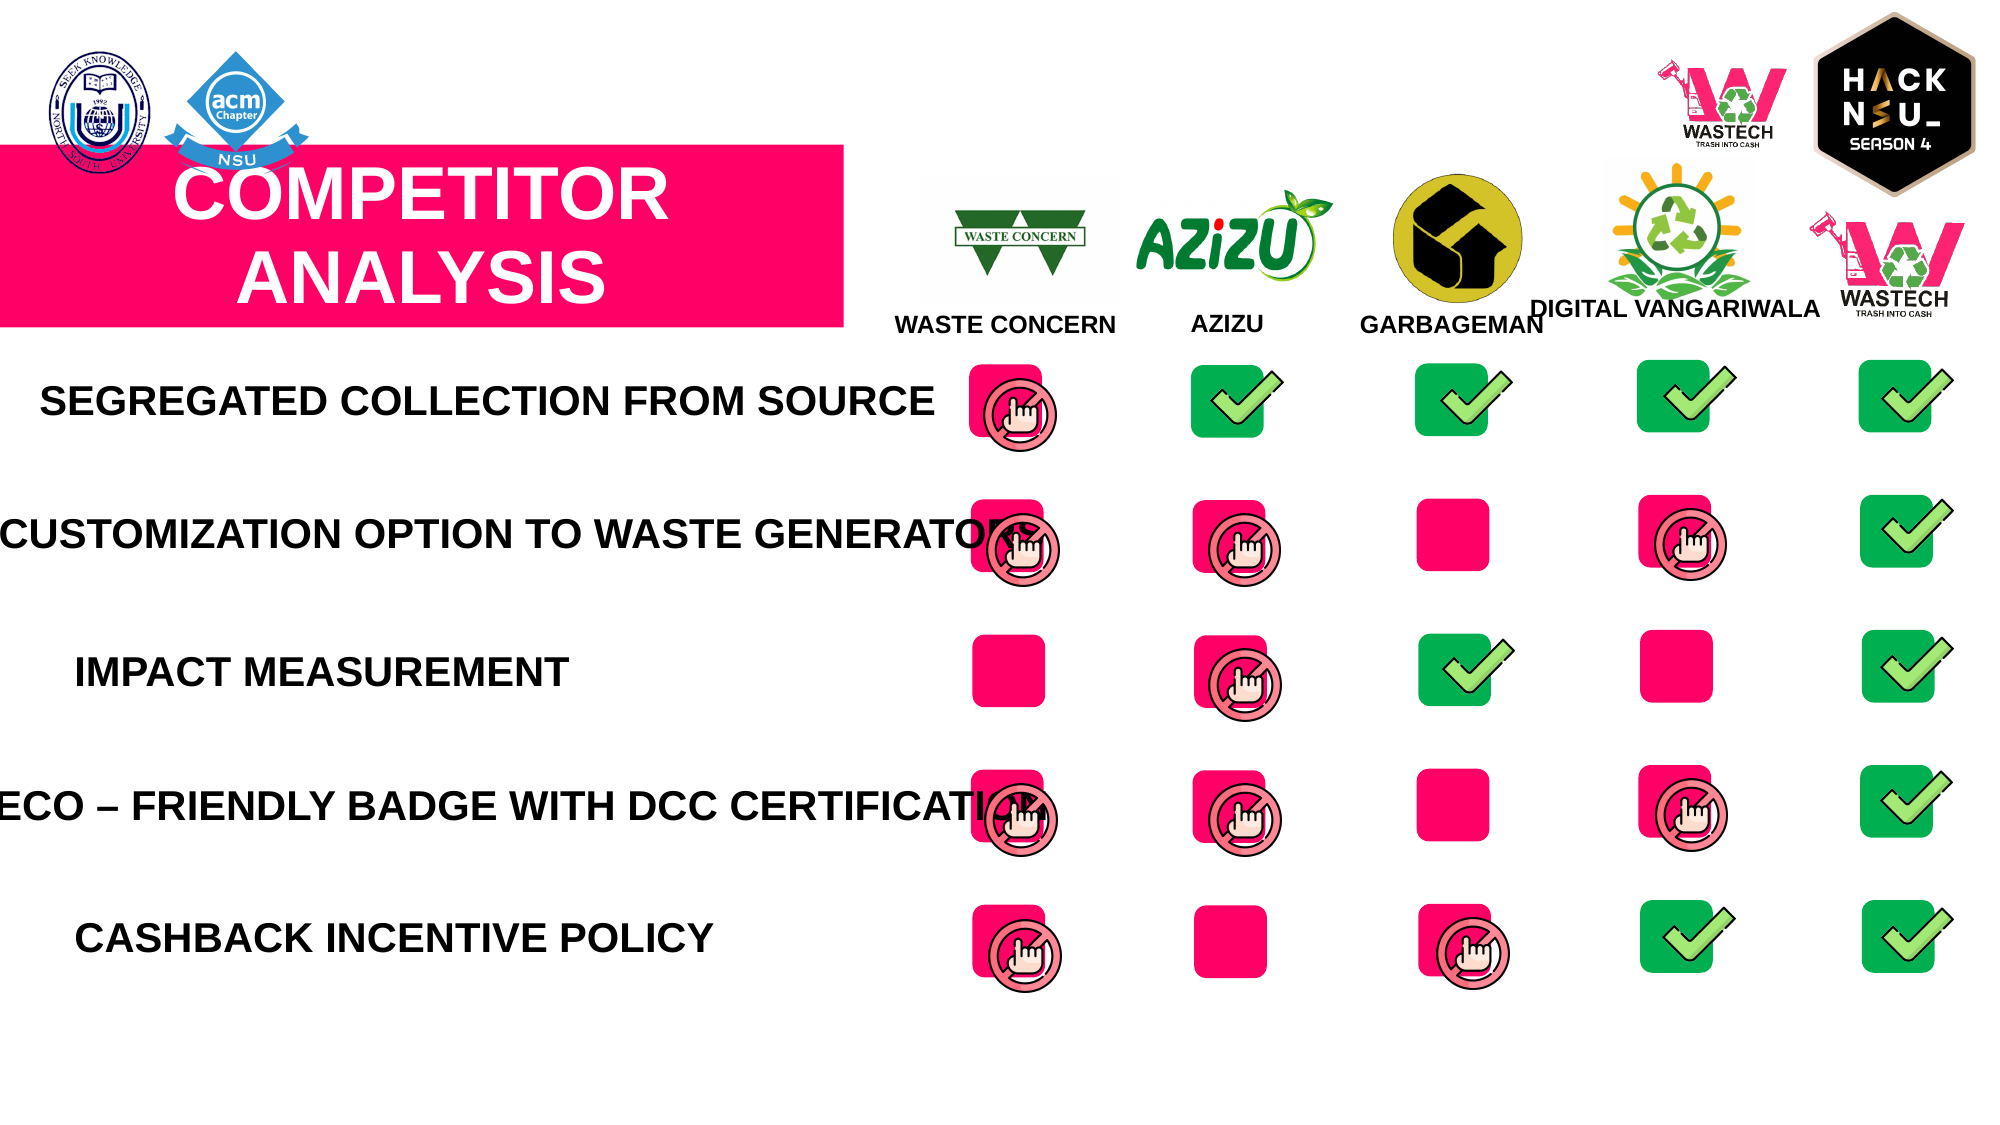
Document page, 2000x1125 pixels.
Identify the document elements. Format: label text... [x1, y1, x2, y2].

text_box [1638, 494, 1712, 568]
text_box SEGREGATED COLLECTION FROM SOURCE [59, 370, 917, 437]
text_box COMPETITOR ANALYSIS [0, 184, 844, 288]
text_box [1638, 765, 1712, 838]
text_box [974, 499, 1044, 573]
text_box [1640, 629, 1713, 703]
text_box WASTE CONCERN [894, 303, 1117, 350]
picture [1662, 897, 1736, 971]
picture [922, 173, 1120, 303]
picture [164, 51, 309, 174]
picture [1382, 164, 1533, 303]
text_box [1861, 629, 1929, 703]
text_box [1192, 500, 1266, 573]
text_box [1640, 900, 1707, 973]
picture [1440, 361, 1513, 434]
picture [1208, 513, 1281, 587]
picture [986, 513, 1060, 587]
text_box [1416, 768, 1490, 842]
text_box [1194, 635, 1267, 708]
text_box [1418, 903, 1491, 977]
text_box [1860, 494, 1931, 568]
picture [983, 378, 1057, 452]
text_box [1192, 770, 1266, 843]
picture [1880, 761, 1953, 834]
picture [988, 919, 1062, 993]
text_box ECO – FRIENDLY BADGE WITH DCC CERTIFICATION [59, 775, 984, 842]
picture [1655, 778, 1728, 852]
picture [1663, 356, 1737, 430]
picture [1654, 508, 1727, 581]
picture [1881, 898, 1954, 971]
text_box [1858, 359, 1923, 433]
picture [1603, 0, 2000, 349]
picture [1436, 917, 1510, 990]
picture [1136, 189, 1334, 282]
text_box CASHBACK INCENTIVE POLICY [59, 907, 917, 973]
text_box [1415, 363, 1483, 437]
text_box [1861, 900, 1929, 973]
picture [1210, 361, 1284, 434]
text_box [1418, 633, 1488, 707]
picture [1881, 359, 1954, 432]
text_box [1860, 765, 1930, 838]
picture [1880, 627, 1954, 701]
text_box [1416, 498, 1490, 572]
text_box [1191, 365, 1261, 438]
text_box DIGITAL VANGARIWALA [1564, 287, 1787, 364]
picture [1208, 783, 1282, 857]
text_box IMPACT MEASUREMENT [59, 640, 984, 707]
text_box CUSTOMIZATION OPTION TO WASTE GENERATORS [59, 502, 984, 569]
picture [1208, 648, 1282, 722]
text_box AZIZU [1116, 302, 1339, 349]
text_box [972, 904, 1046, 978]
picture [1442, 629, 1515, 703]
picture [41, 51, 157, 174]
text_box [1194, 905, 1267, 979]
text_box [969, 364, 1042, 438]
picture [984, 783, 1058, 857]
text_box [974, 634, 1046, 708]
picture [1881, 489, 1954, 563]
text_box [1636, 364, 1705, 433]
text_box [973, 769, 1044, 783]
text_box GARBAGEMAN [1341, 303, 1564, 350]
